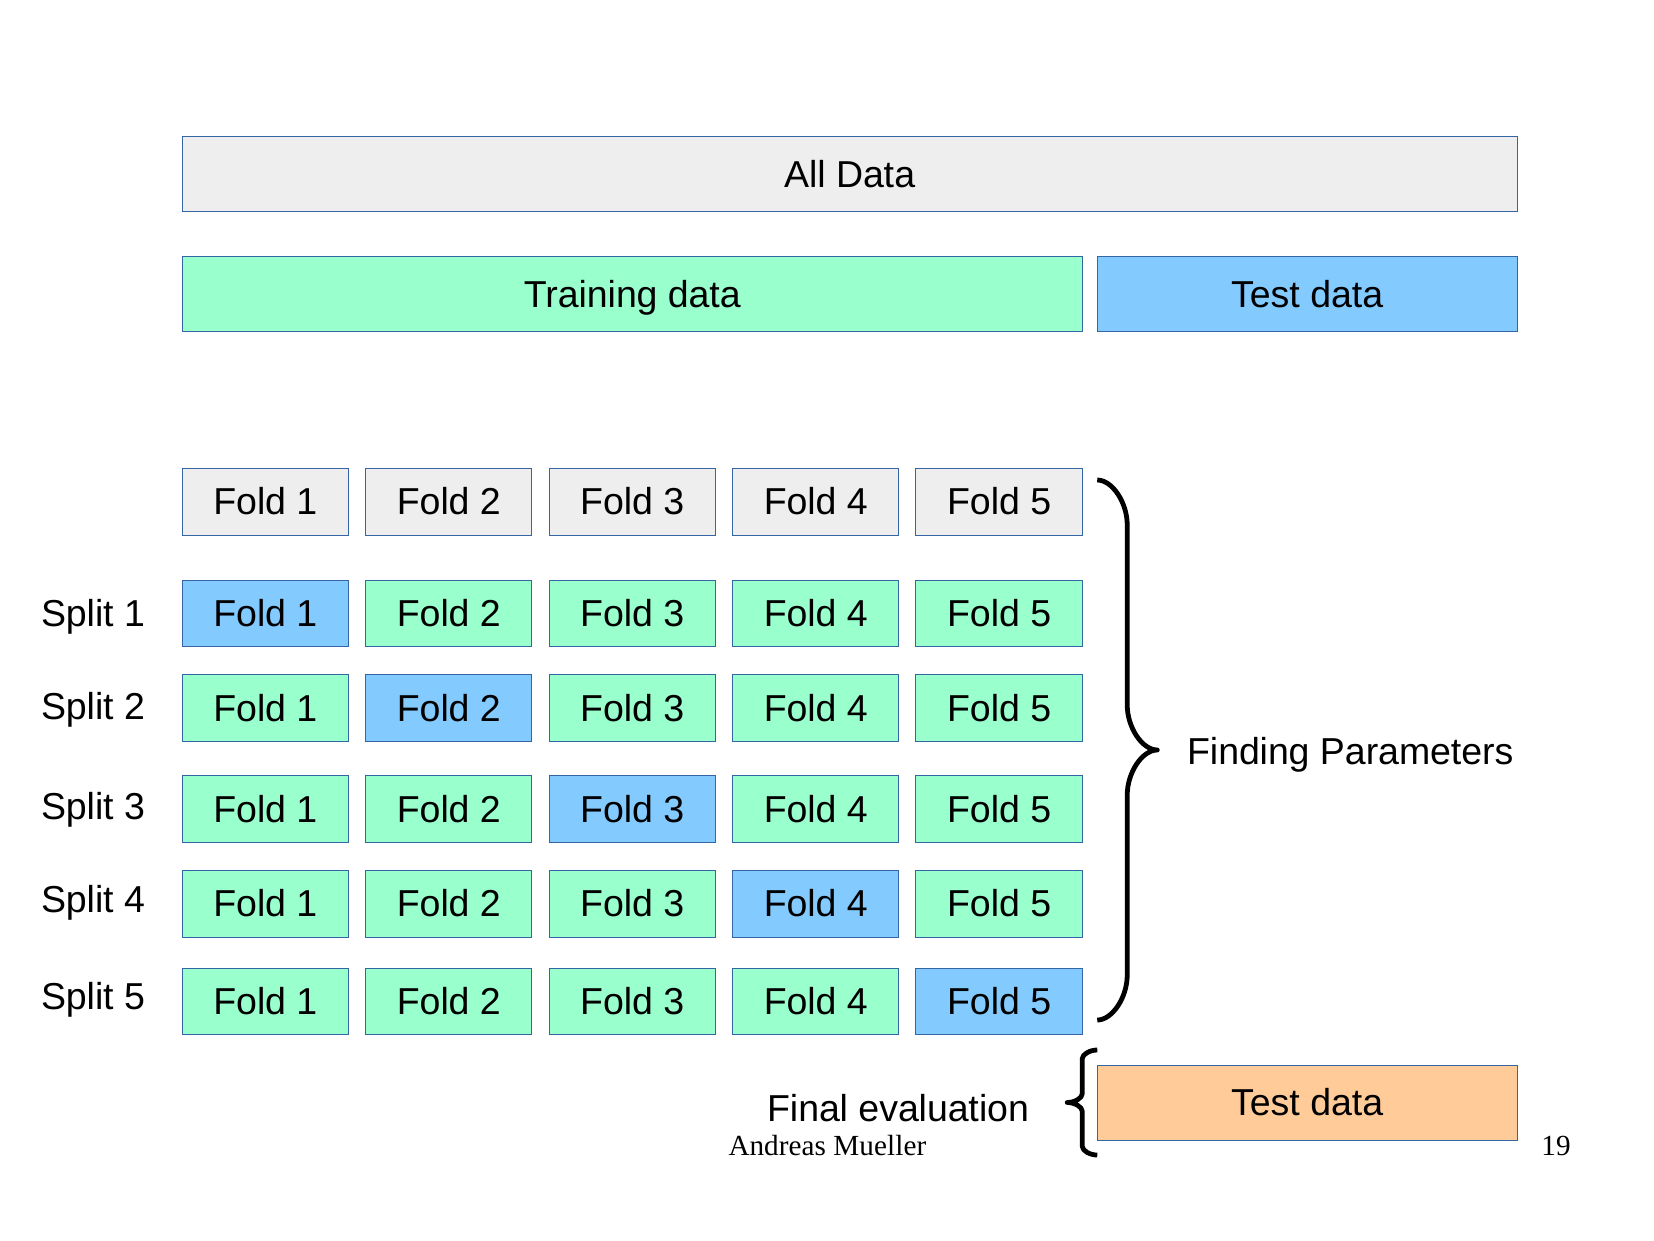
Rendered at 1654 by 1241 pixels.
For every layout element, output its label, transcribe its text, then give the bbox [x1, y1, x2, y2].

text_box Split 2 [26, 678, 164, 736]
text_box Fold 4 [732, 468, 899, 536]
text_box Fold 2 [365, 775, 532, 843]
text_box Fold 1 [182, 968, 349, 1035]
text_box Split 4 [26, 871, 164, 929]
text_box Fold 5 [915, 674, 1083, 742]
text_box Fold 3 [549, 468, 716, 536]
text_box Final evaluation [752, 1080, 1053, 1137]
text_box Fold 1 [182, 775, 349, 843]
text_box Fold 1 [182, 674, 349, 742]
text_box Fold 5 [915, 775, 1083, 843]
text_box Fold 5 [915, 870, 1083, 938]
text_box Split 1 [26, 585, 164, 642]
text_box Fold 2 [365, 674, 532, 742]
text_box Fold 4 [732, 775, 899, 843]
text_box Fold 3 [549, 674, 716, 742]
text_box All Data [182, 136, 1518, 212]
text_box Finding Parameters [1172, 723, 1576, 781]
text_box Fold 1 [182, 468, 349, 536]
text_box Fold 5 [915, 580, 1083, 647]
text_box Split 5 [26, 967, 164, 1025]
text_box Fold 5 [915, 468, 1083, 536]
text_box Fold 4 [732, 674, 899, 742]
text_box Fold 3 [549, 775, 716, 843]
text_box Fold 4 [732, 580, 899, 647]
text_box Fold 3 [549, 870, 716, 938]
text_box Fold 5 [915, 968, 1083, 1035]
text_box Fold 1 [182, 870, 349, 938]
text_box Training data [182, 256, 1083, 332]
text_box Test data [1097, 1065, 1518, 1141]
text_box Fold 2 [365, 468, 532, 536]
text_box Fold 2 [365, 580, 532, 647]
text_box Fold 3 [549, 580, 716, 647]
text_box Fold 4 [732, 870, 899, 938]
text_box Split 3 [26, 777, 164, 835]
text_box Test data [1097, 256, 1518, 332]
text_box Fold 4 [732, 968, 899, 1035]
text_box Fold 2 [365, 968, 532, 1035]
text_box Fold 2 [365, 870, 532, 938]
text_box Fold 3 [549, 968, 716, 1035]
text_box Fold 1 [182, 580, 349, 647]
